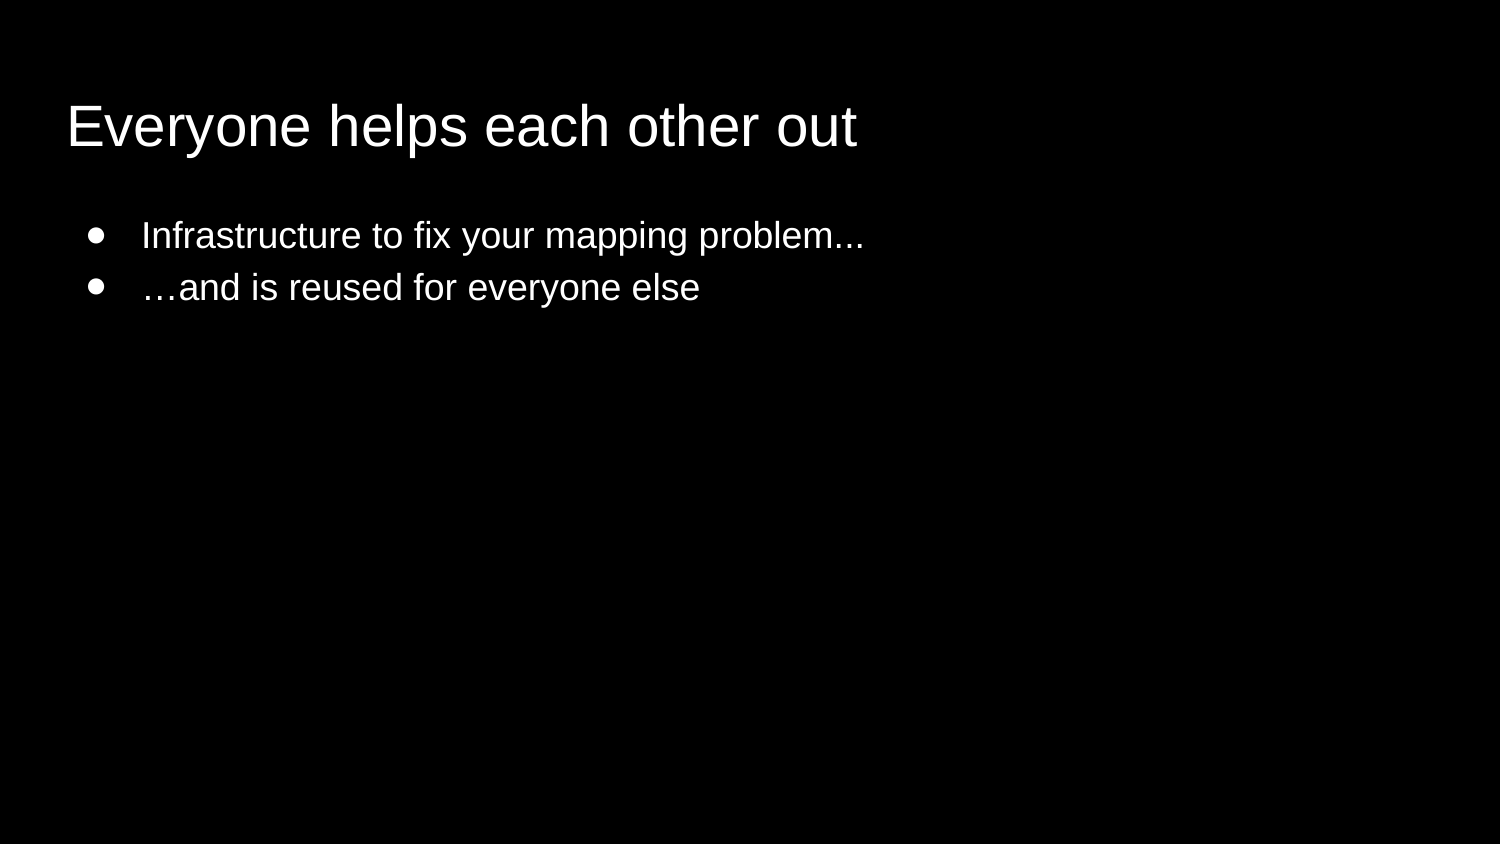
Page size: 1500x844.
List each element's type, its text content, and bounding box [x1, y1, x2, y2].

title Everyone helps each other out [51, 72, 1449, 167]
list Infrastructure to fix your mapping problem... …and is reused for everyone else [51, 189, 1449, 750]
